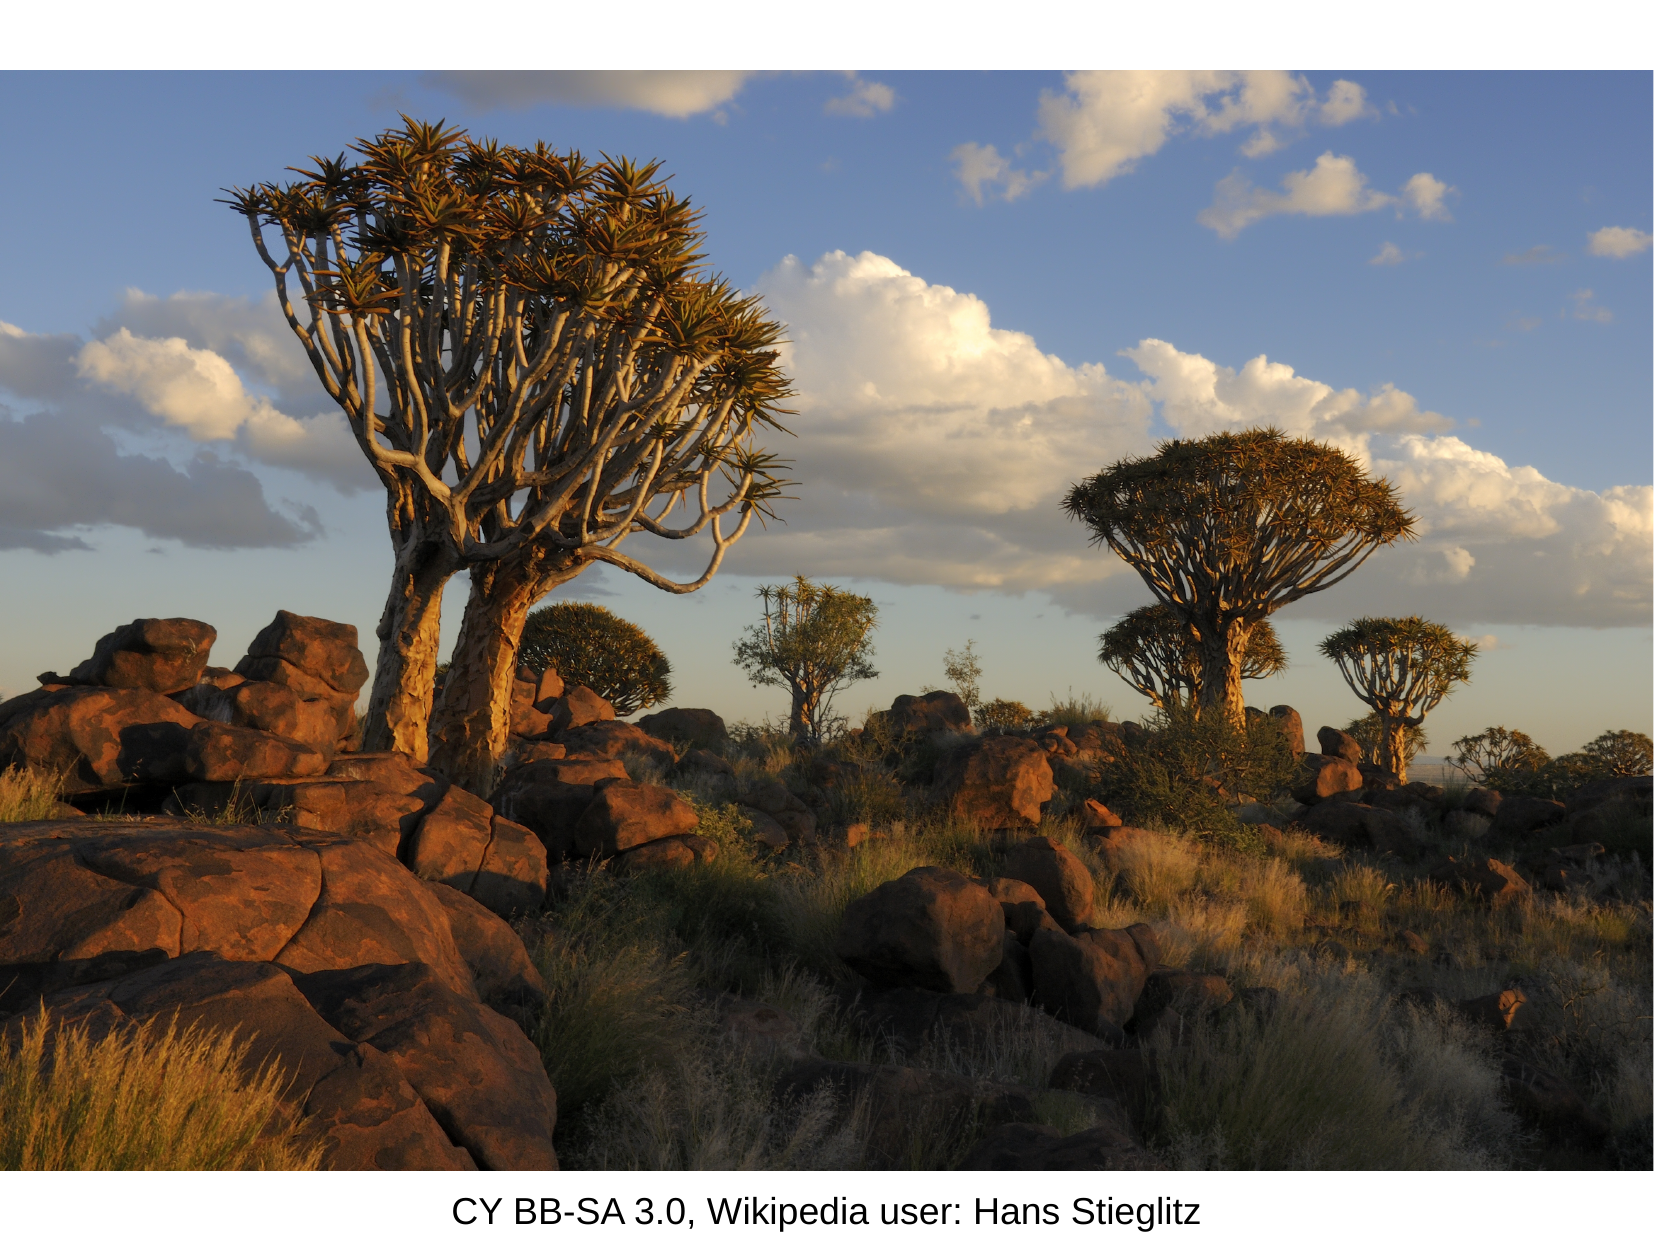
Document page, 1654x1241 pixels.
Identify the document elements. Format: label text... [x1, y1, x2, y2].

picture [0, 70, 1654, 1171]
text_box CY BB-SA 3.0, Wikipedia user: Hans Stieglitz [436, 1183, 1218, 1241]
